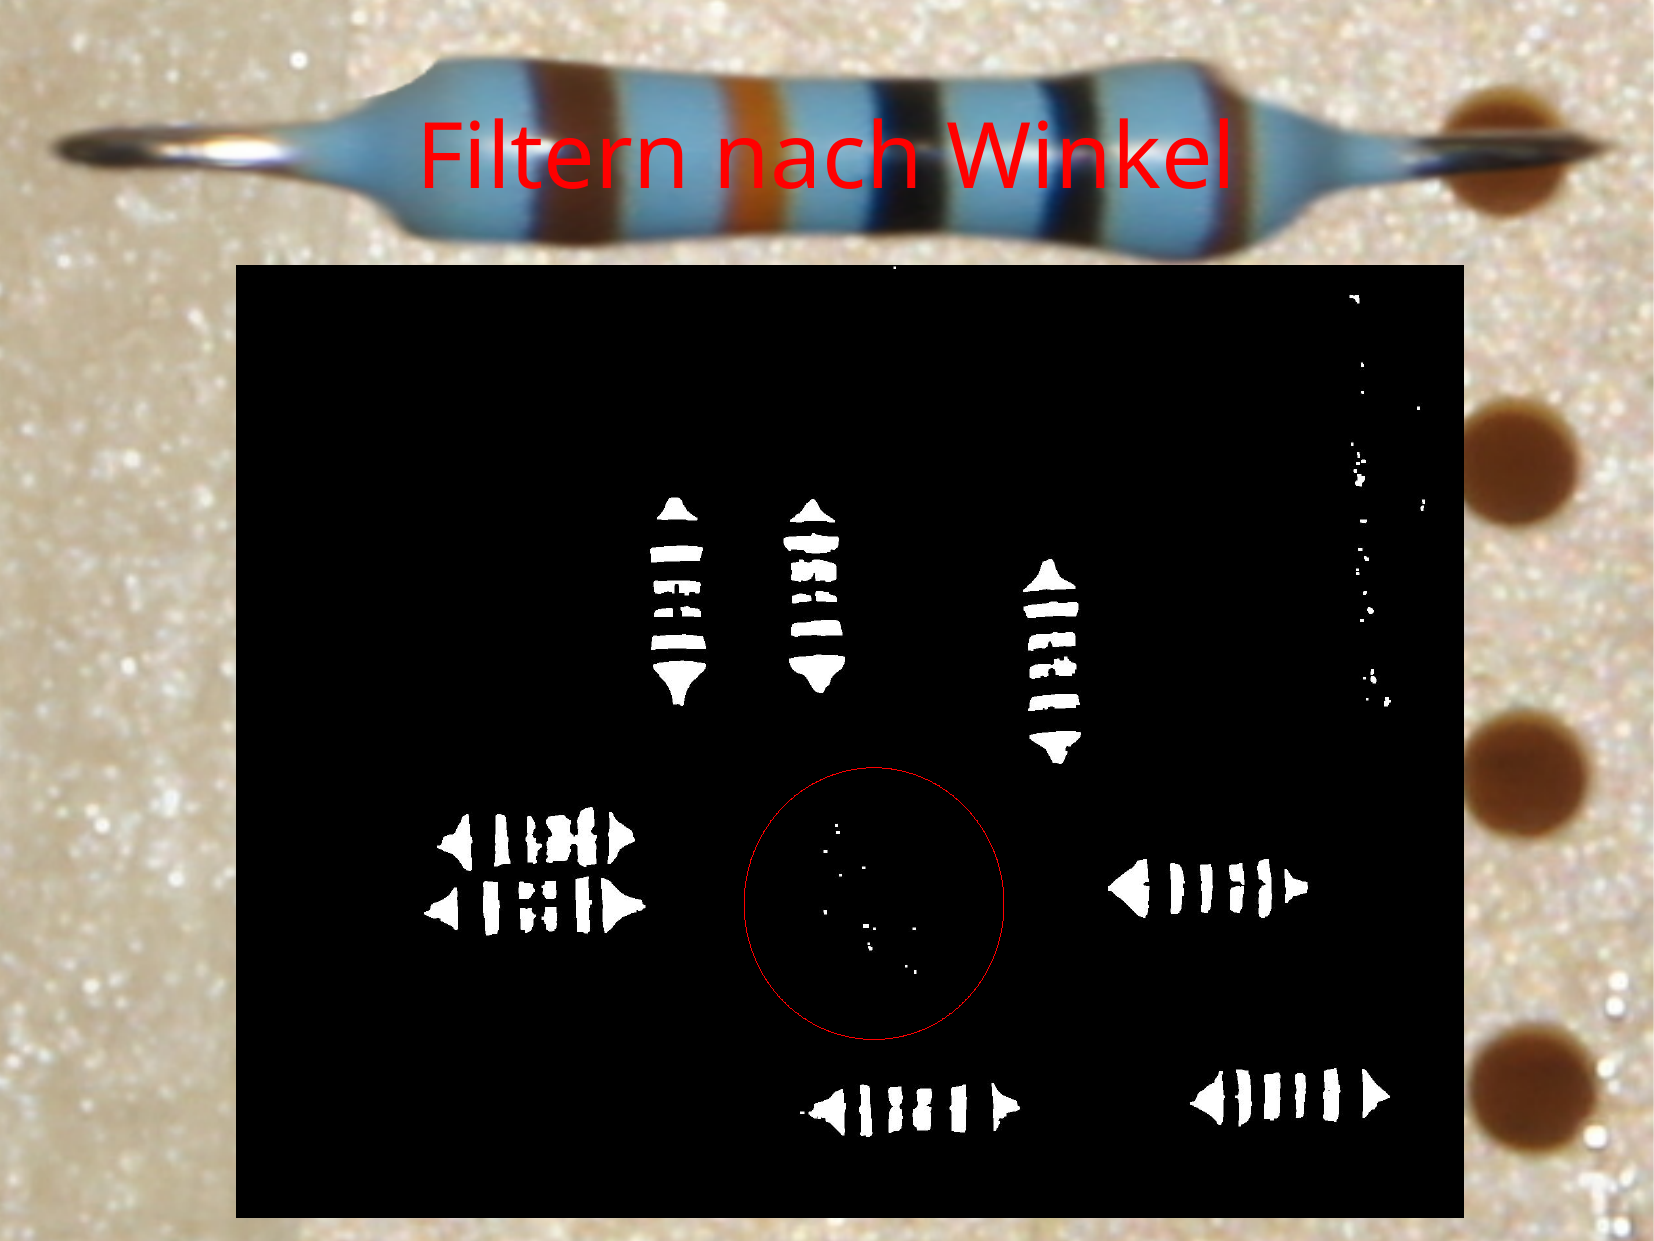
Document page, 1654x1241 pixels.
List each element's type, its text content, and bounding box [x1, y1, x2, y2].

title Filtern nach Winkel [82, 49, 1571, 257]
picture [0, 0, 1654, 1241]
